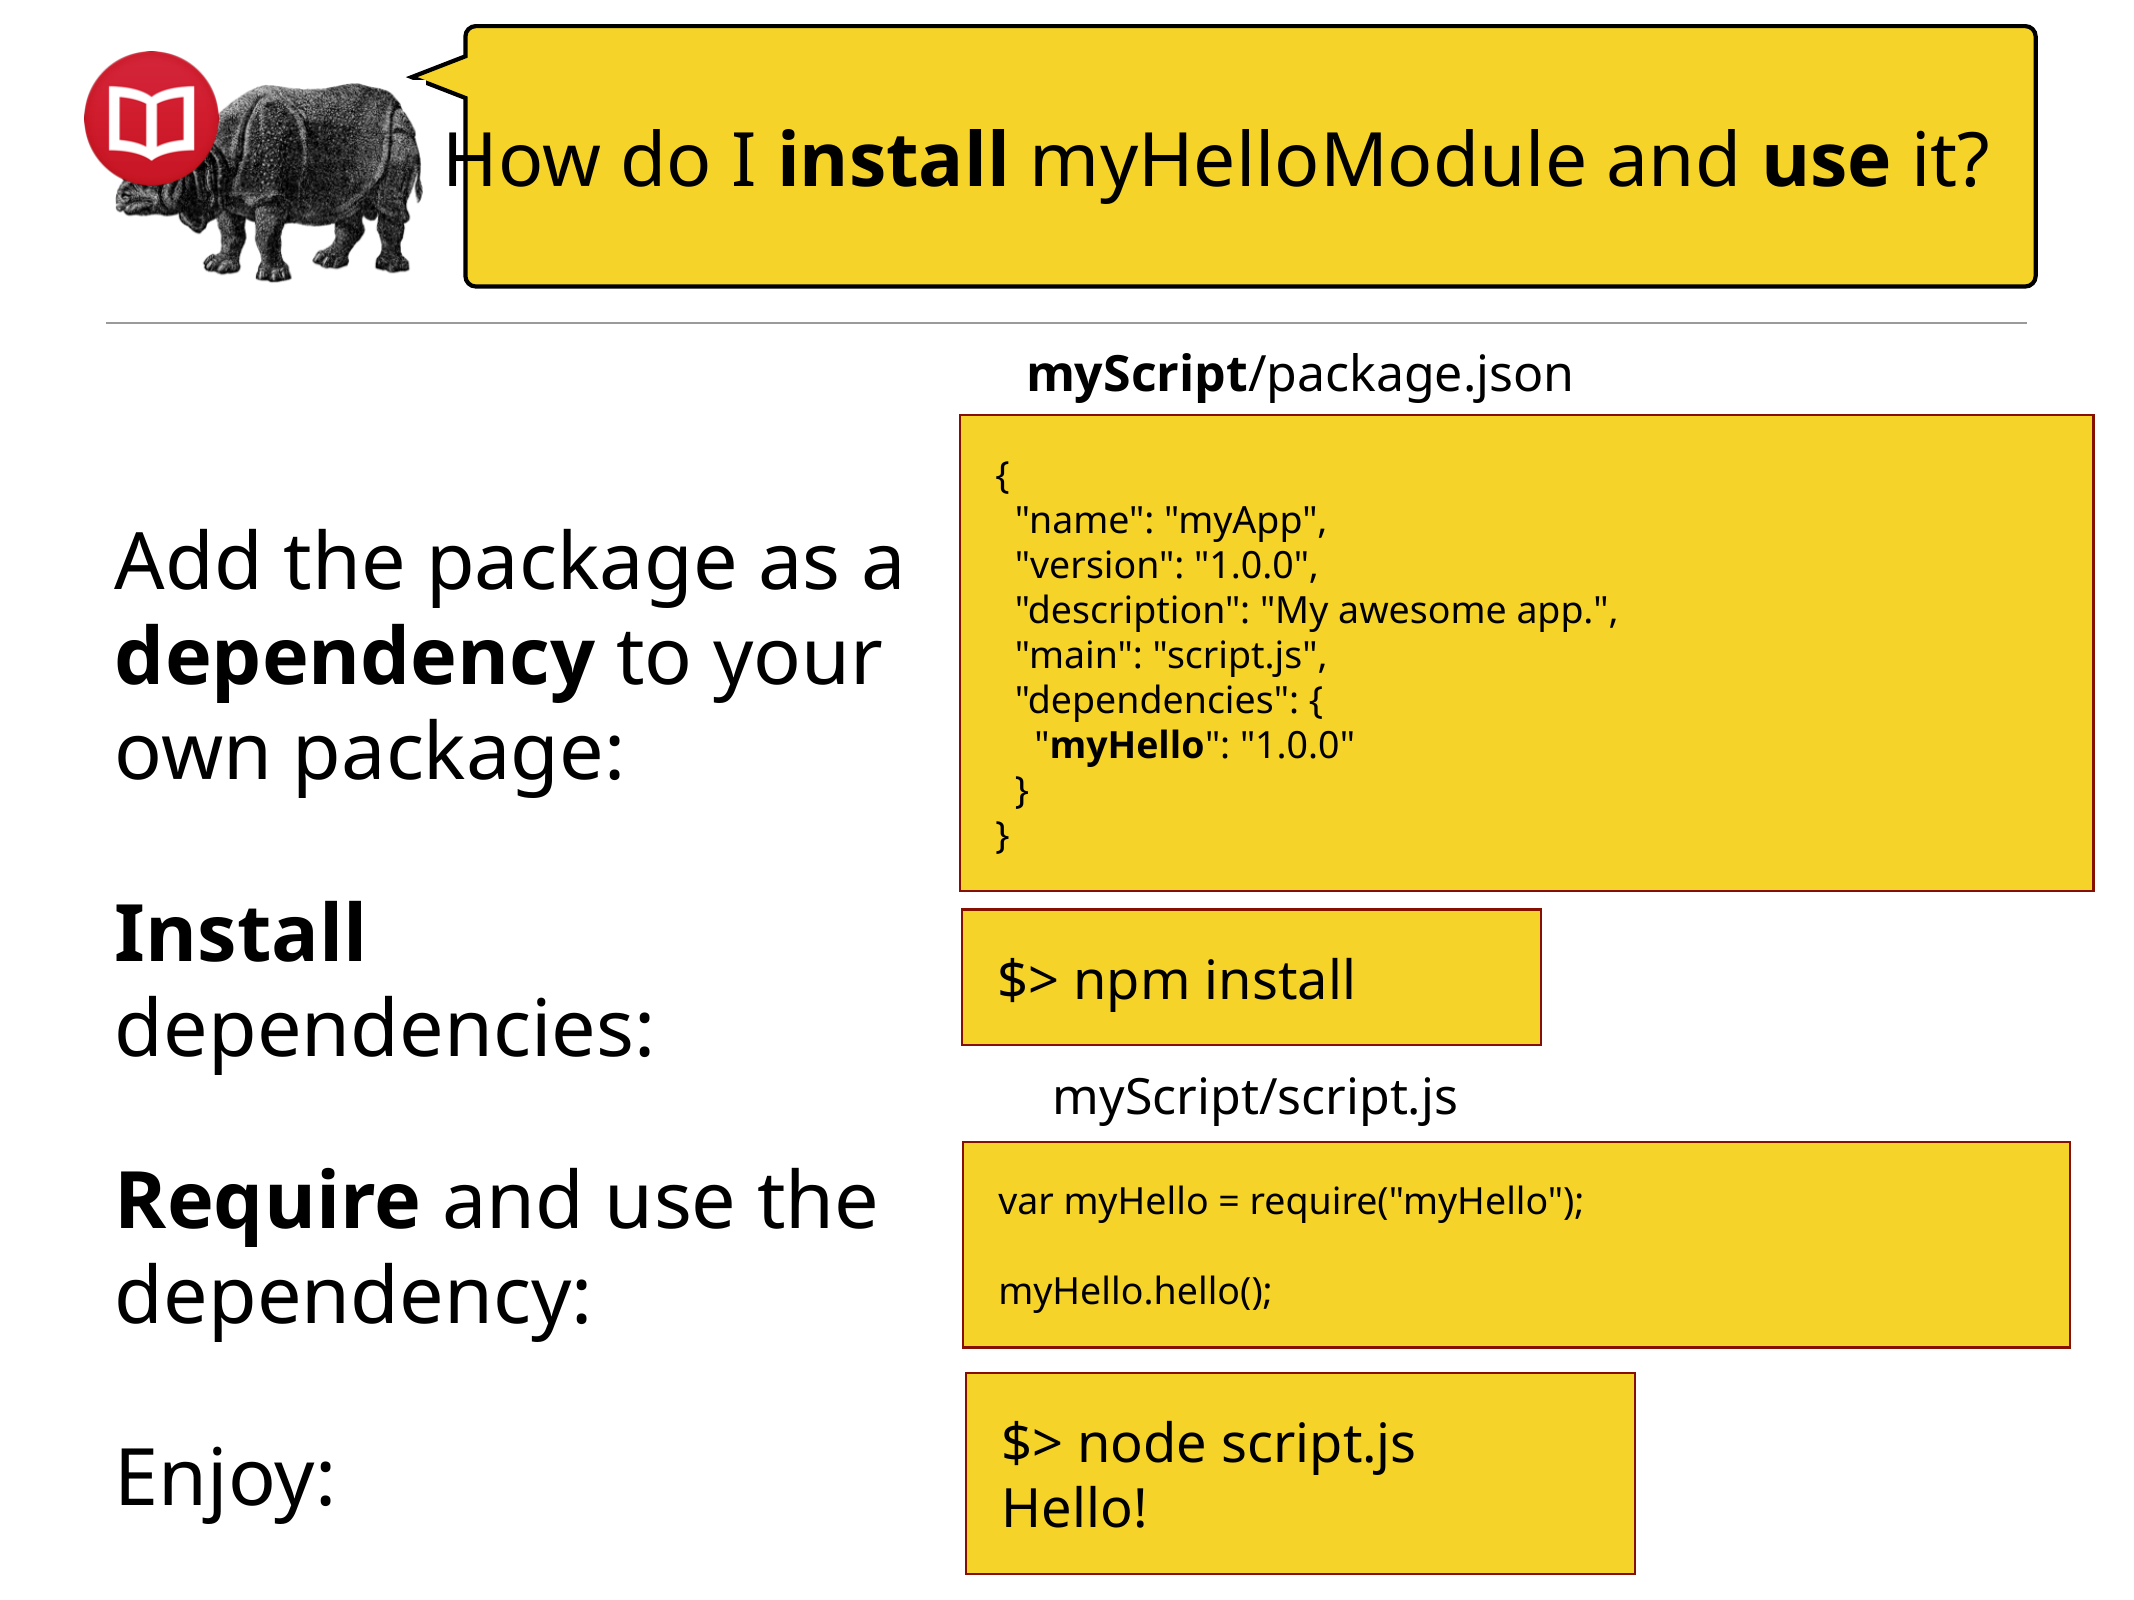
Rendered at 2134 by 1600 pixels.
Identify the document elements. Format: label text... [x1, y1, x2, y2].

text_box var myHello = require("myHello"); myHello.hello(); [962, 1141, 2070, 1348]
text_box { "name": "myApp", "version": "1.0.0", "description": "My awesome app.", "main": "script.js", "dependencies": { "myHello": "1.0.0" } } [960, 415, 2094, 892]
text_box Install dependencies: [106, 874, 924, 1081]
text_box Enjoy: [106, 1417, 924, 1530]
text_box Add the package as a dependency to your own package: [106, 501, 924, 804]
picture [84, 51, 426, 287]
text_box Require and use the dependency: [106, 1141, 924, 1348]
text_box myScript/script.js [1044, 1056, 1468, 1134]
text_box How do I install myHelloModule and use it? [411, 26, 2036, 287]
text_box myScript/package.json [1017, 333, 1584, 411]
text_box $> node script.js Hello! [966, 1373, 1636, 1575]
text_box $> npm install [962, 909, 1542, 1046]
